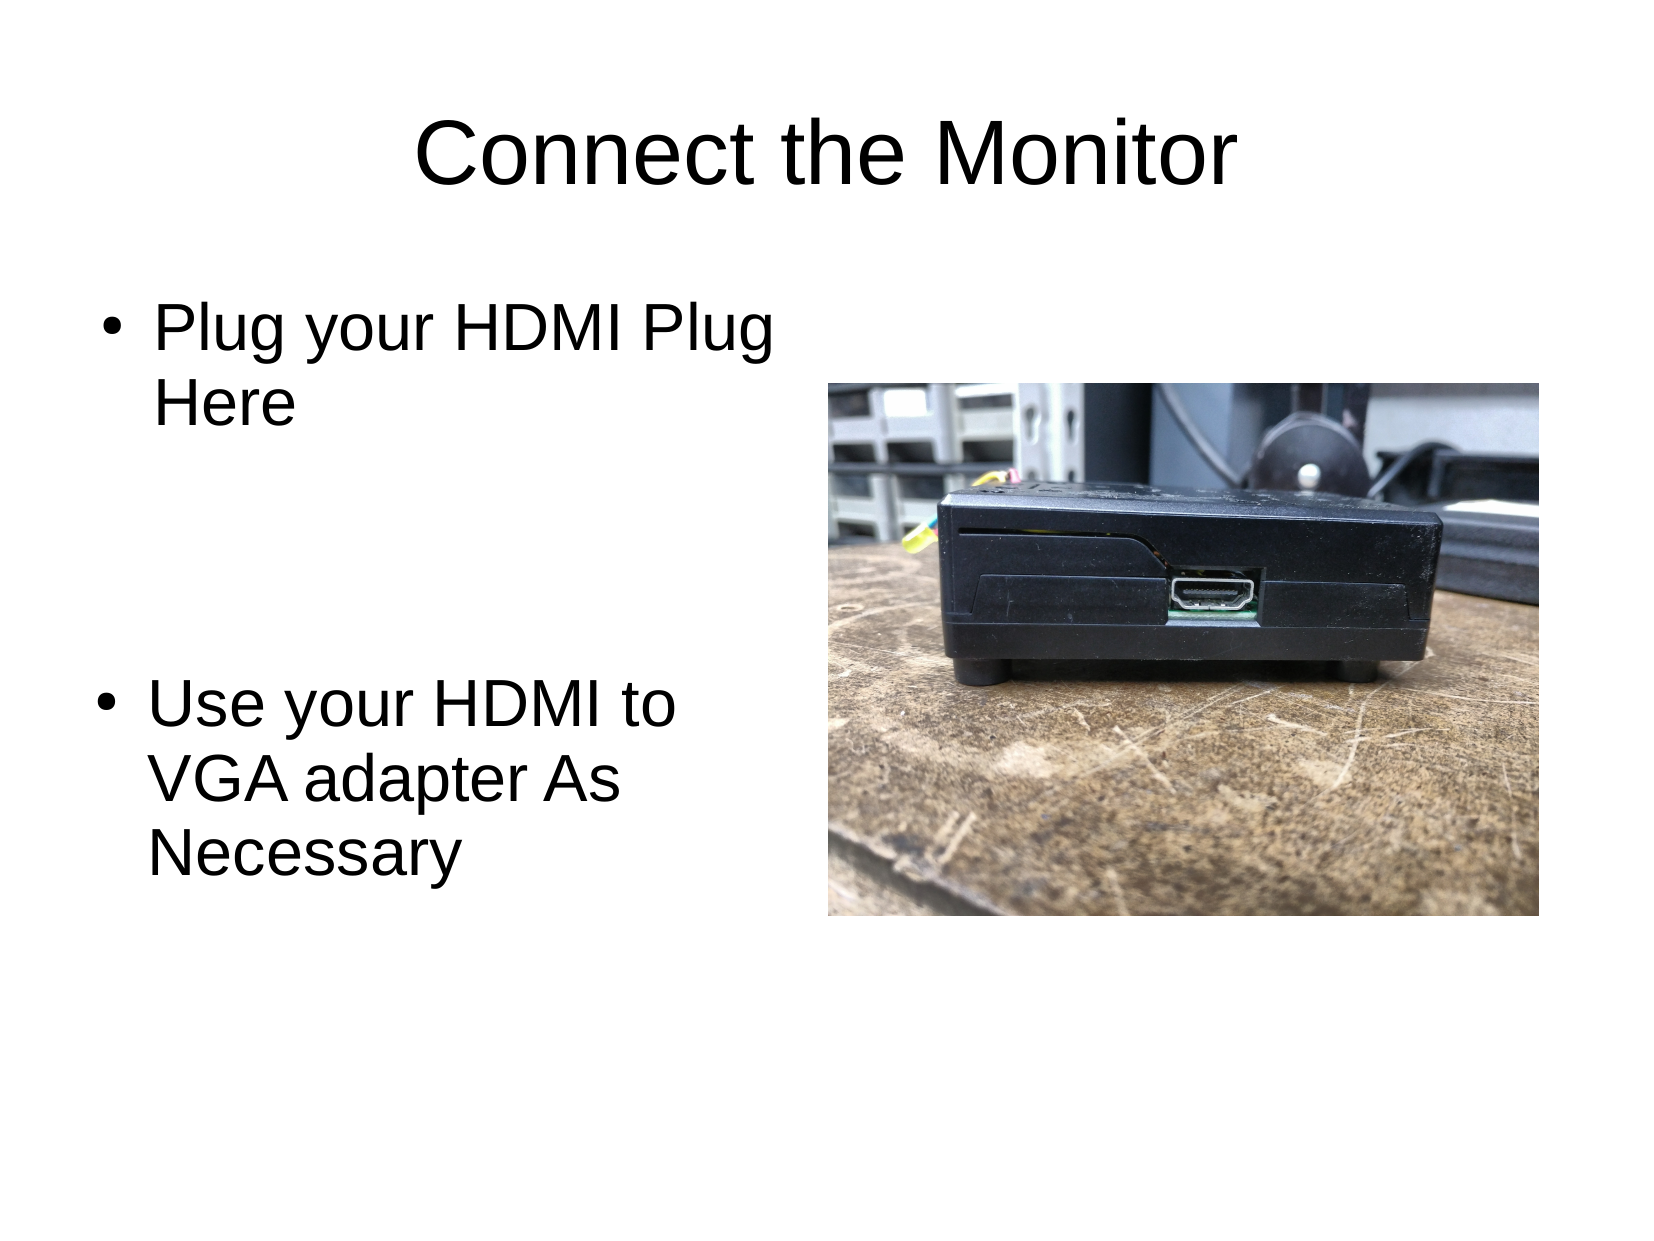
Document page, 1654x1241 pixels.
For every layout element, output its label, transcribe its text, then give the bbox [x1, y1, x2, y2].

list Plug your HDMI Plug Here [82, 290, 793, 634]
title Connect the Monitor [82, 49, 1571, 257]
picture [828, 383, 1539, 917]
list Use your HDMI to VGA adapter As Necessary [76, 665, 787, 1009]
